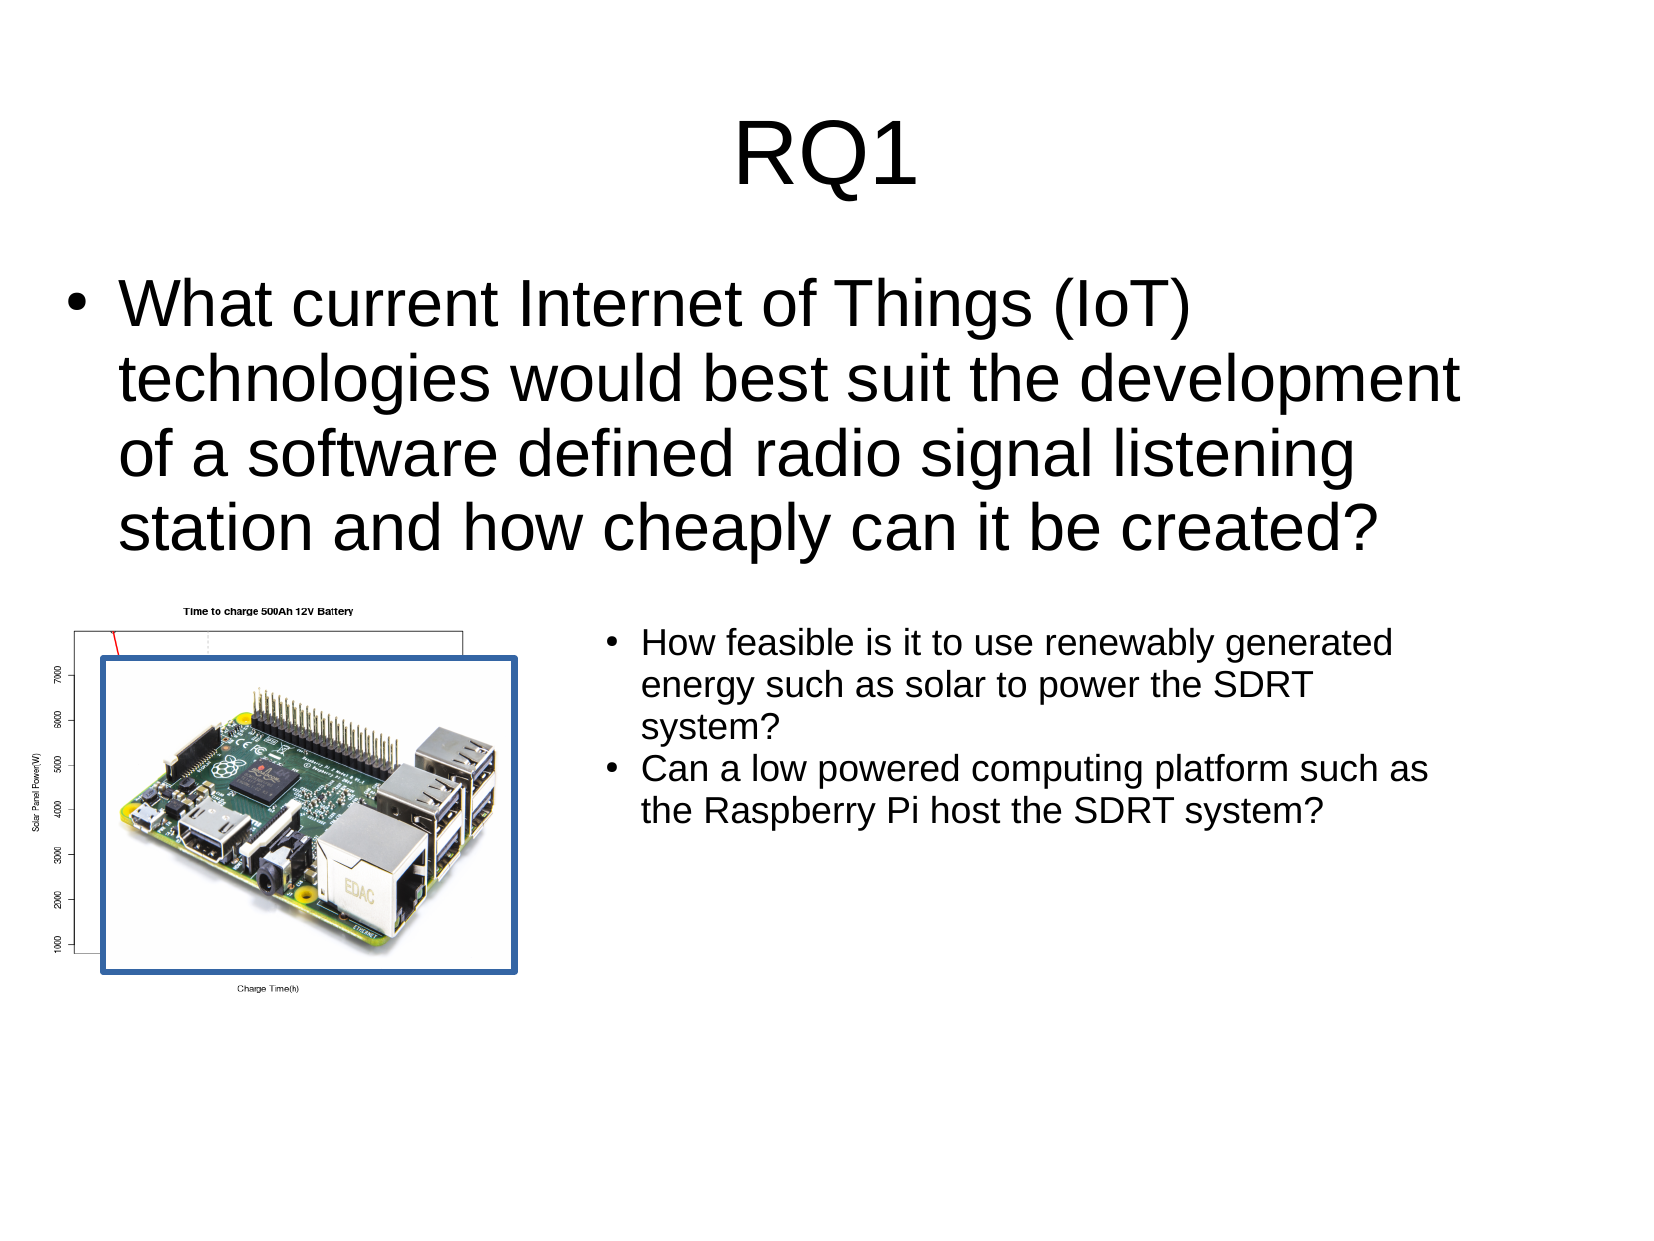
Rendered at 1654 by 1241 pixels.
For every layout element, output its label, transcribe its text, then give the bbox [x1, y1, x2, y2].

picture [29, 590, 485, 1004]
text_box How feasible is it to use renewably generated energy such as solar to power the SDRT system? Can a low powered computing platform such as the Raspberry Pi host the SDRT system? [590, 614, 1453, 1075]
picture [106, 661, 512, 969]
list What current Internet of Things (IoT) technologies would best suit the development of a software defined radio signal listening station and how cheaply can it be created? [47, 266, 1536, 709]
title RQ1 [82, 49, 1571, 257]
